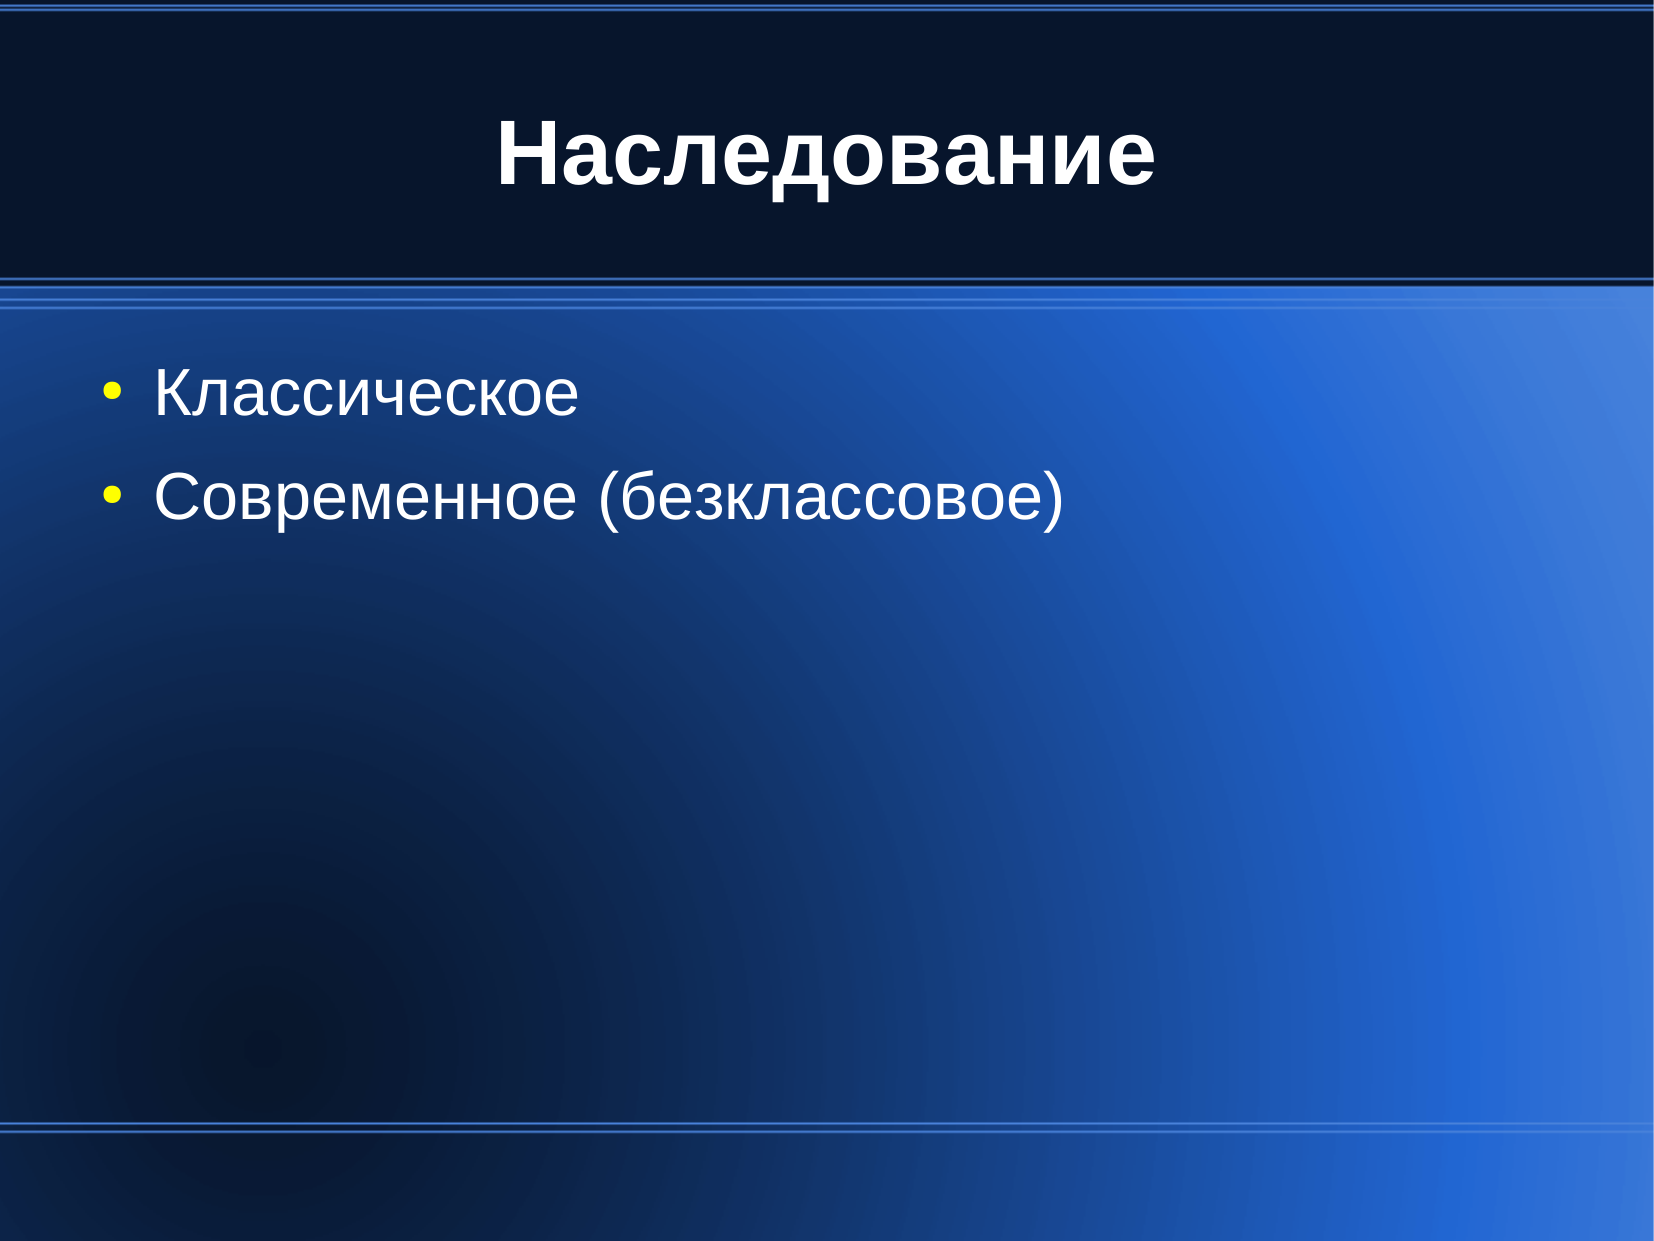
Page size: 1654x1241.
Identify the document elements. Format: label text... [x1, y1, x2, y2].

list Классическое Современное (безклассовое) [82, 355, 1571, 1058]
picture [0, 0, 1654, 1241]
title Наследование [82, 49, 1571, 257]
